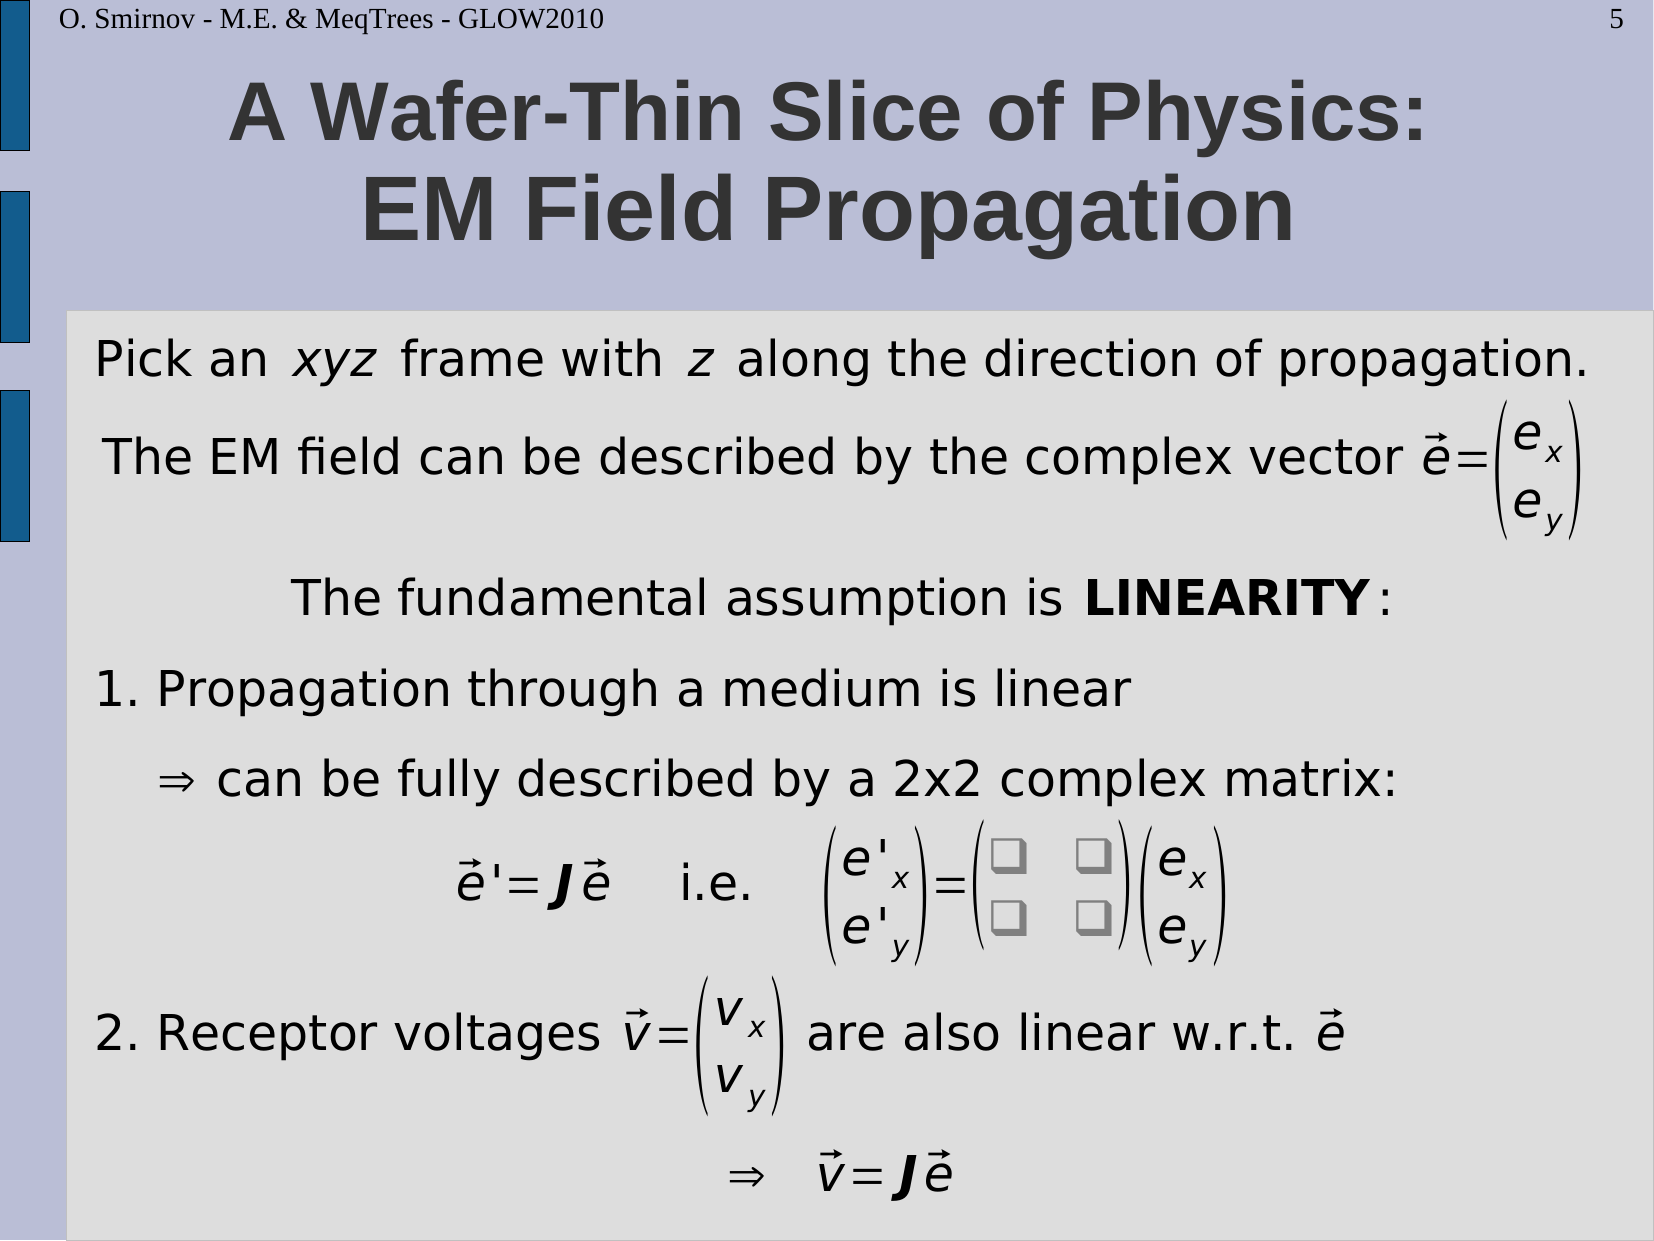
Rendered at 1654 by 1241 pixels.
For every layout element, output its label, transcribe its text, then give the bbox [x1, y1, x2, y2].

title A Wafer-Thin Slice of Physics: EM Field Propagation [123, 59, 1536, 267]
chart [88, 307, 1595, 1209]
